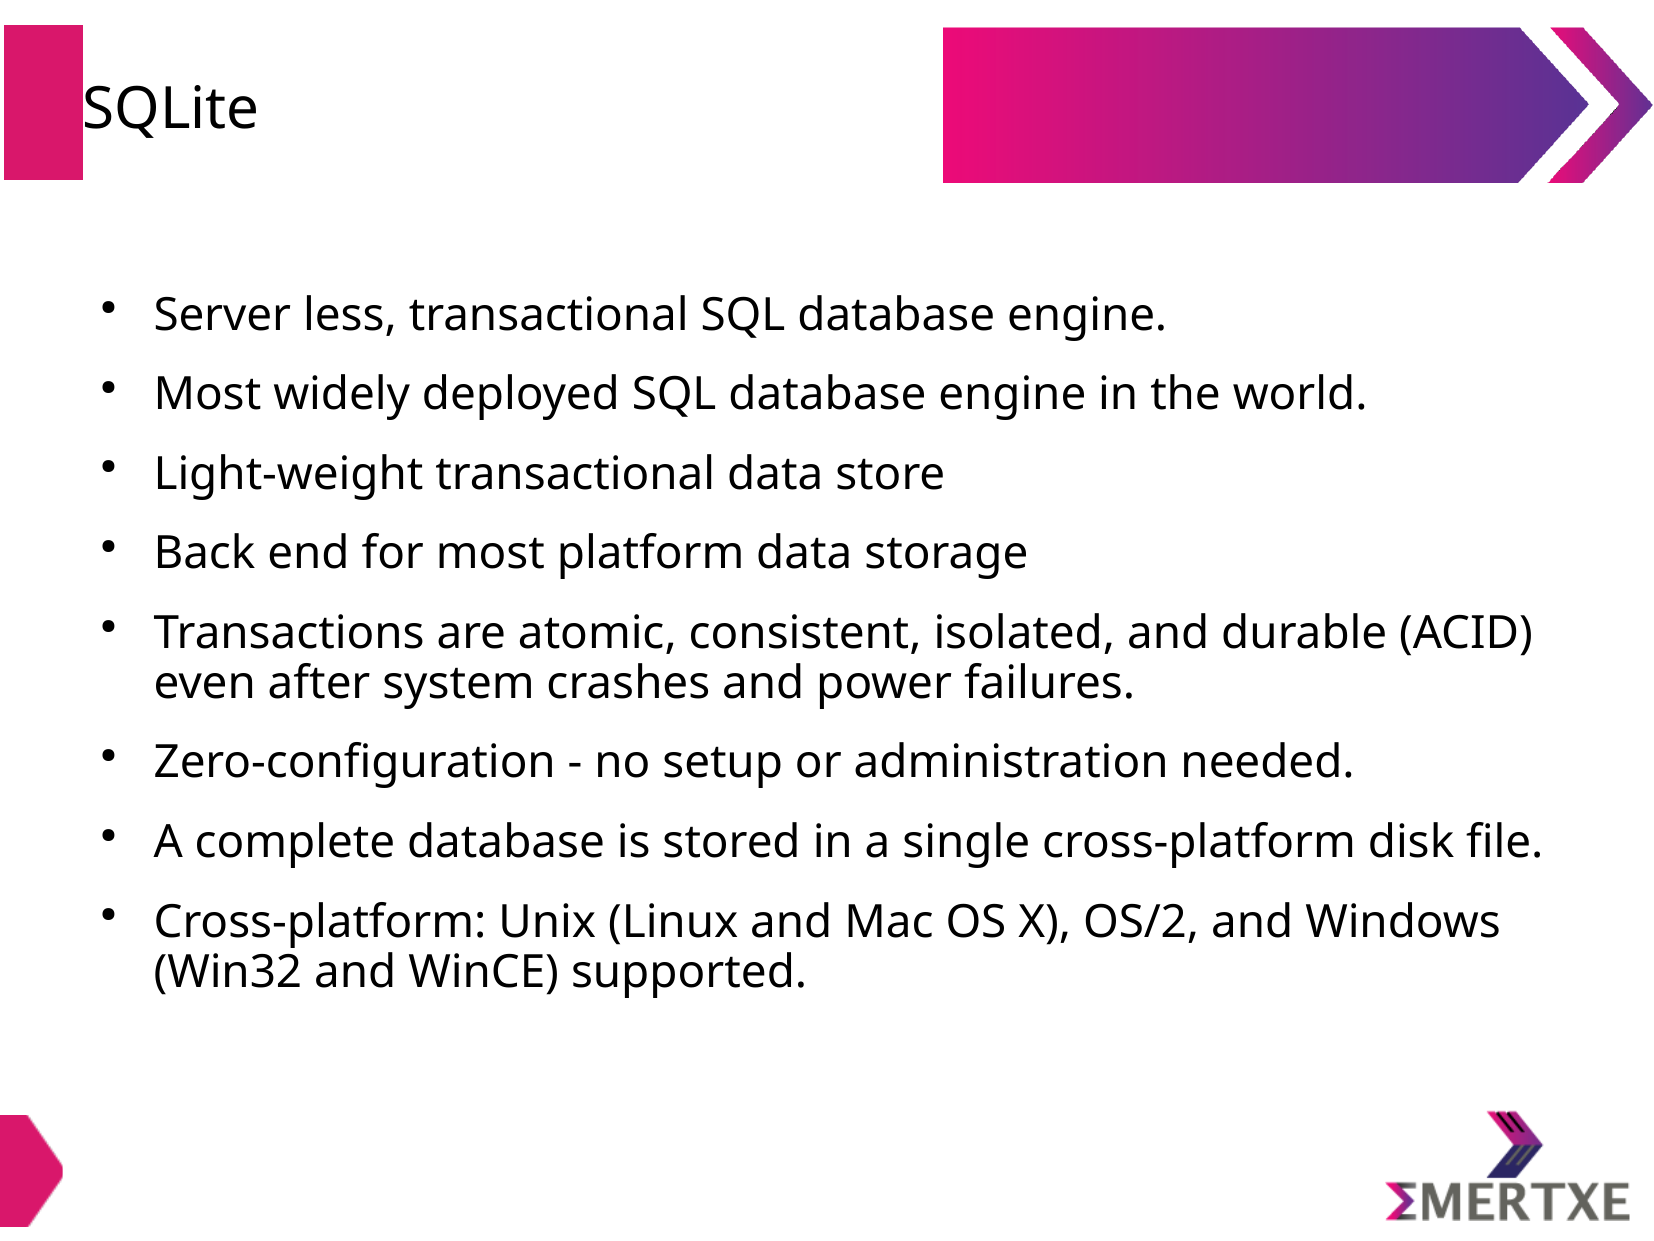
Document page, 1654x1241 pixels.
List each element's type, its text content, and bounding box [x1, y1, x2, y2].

picture [1571, 27, 1653, 183]
title SQLite [82, 2, 1571, 210]
picture [1385, 1107, 1631, 1221]
list Server less, transactional SQL database engine. Most widely deployed SQL database engine in the world. Light-weight transactional data store Back end for most platform data storage Transactions are atomic, consistent, isolated, and durable (ACID) even after system crashes and power failures. Zero-configuration - no setup or administration needed. A complete database is stored in a single cross-platform disk file. Cross-platform: Unix (Linux and Mac OS X), OS/2, and Windows (Win32 and WinCE) supported. [82, 290, 1571, 1010]
